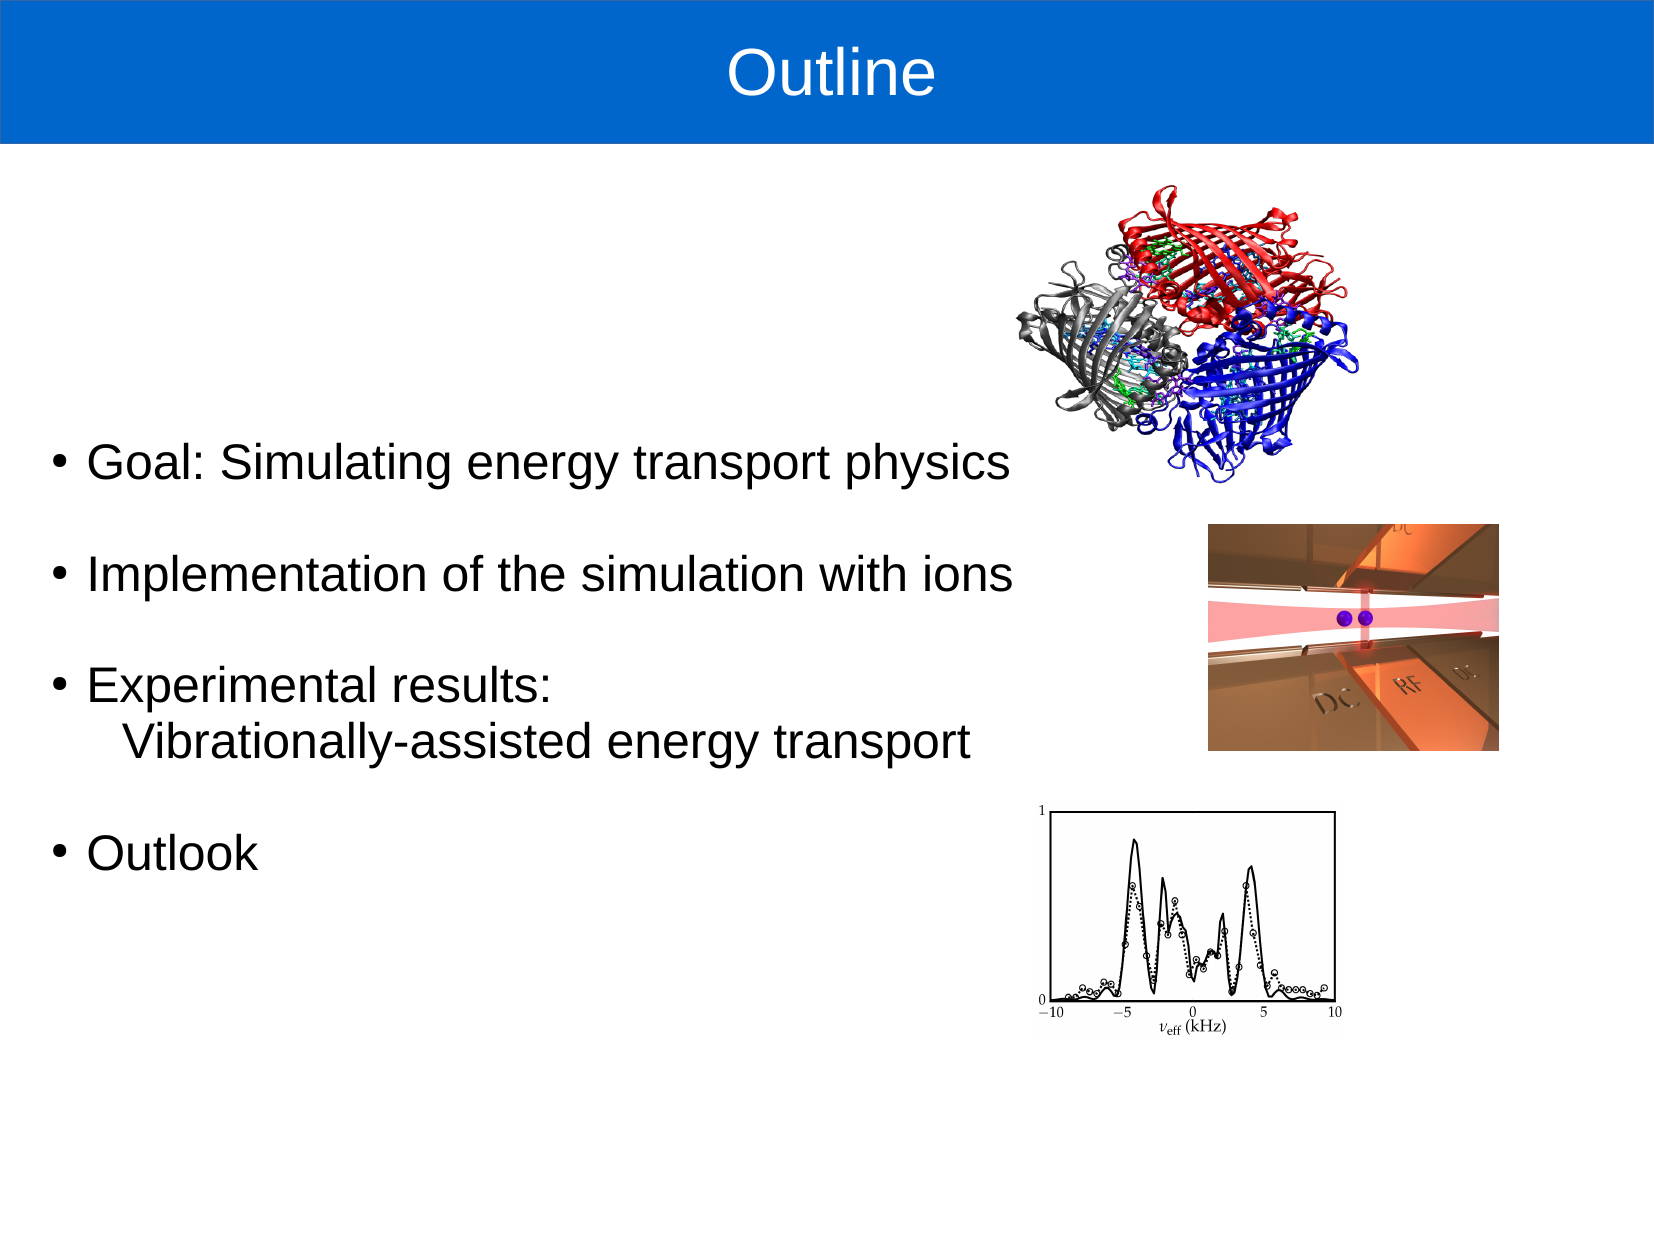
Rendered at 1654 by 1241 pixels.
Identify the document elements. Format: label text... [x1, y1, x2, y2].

picture [1037, 802, 1344, 1038]
text_box Goal: Simulating energy transport physics Implementation of the simulation with ions Experimental results: Vibrationally-assisted energy transport Outlook [36, 427, 1071, 888]
title Outline [0, 2, 1654, 144]
picture [1013, 178, 1361, 485]
picture [1208, 524, 1499, 751]
